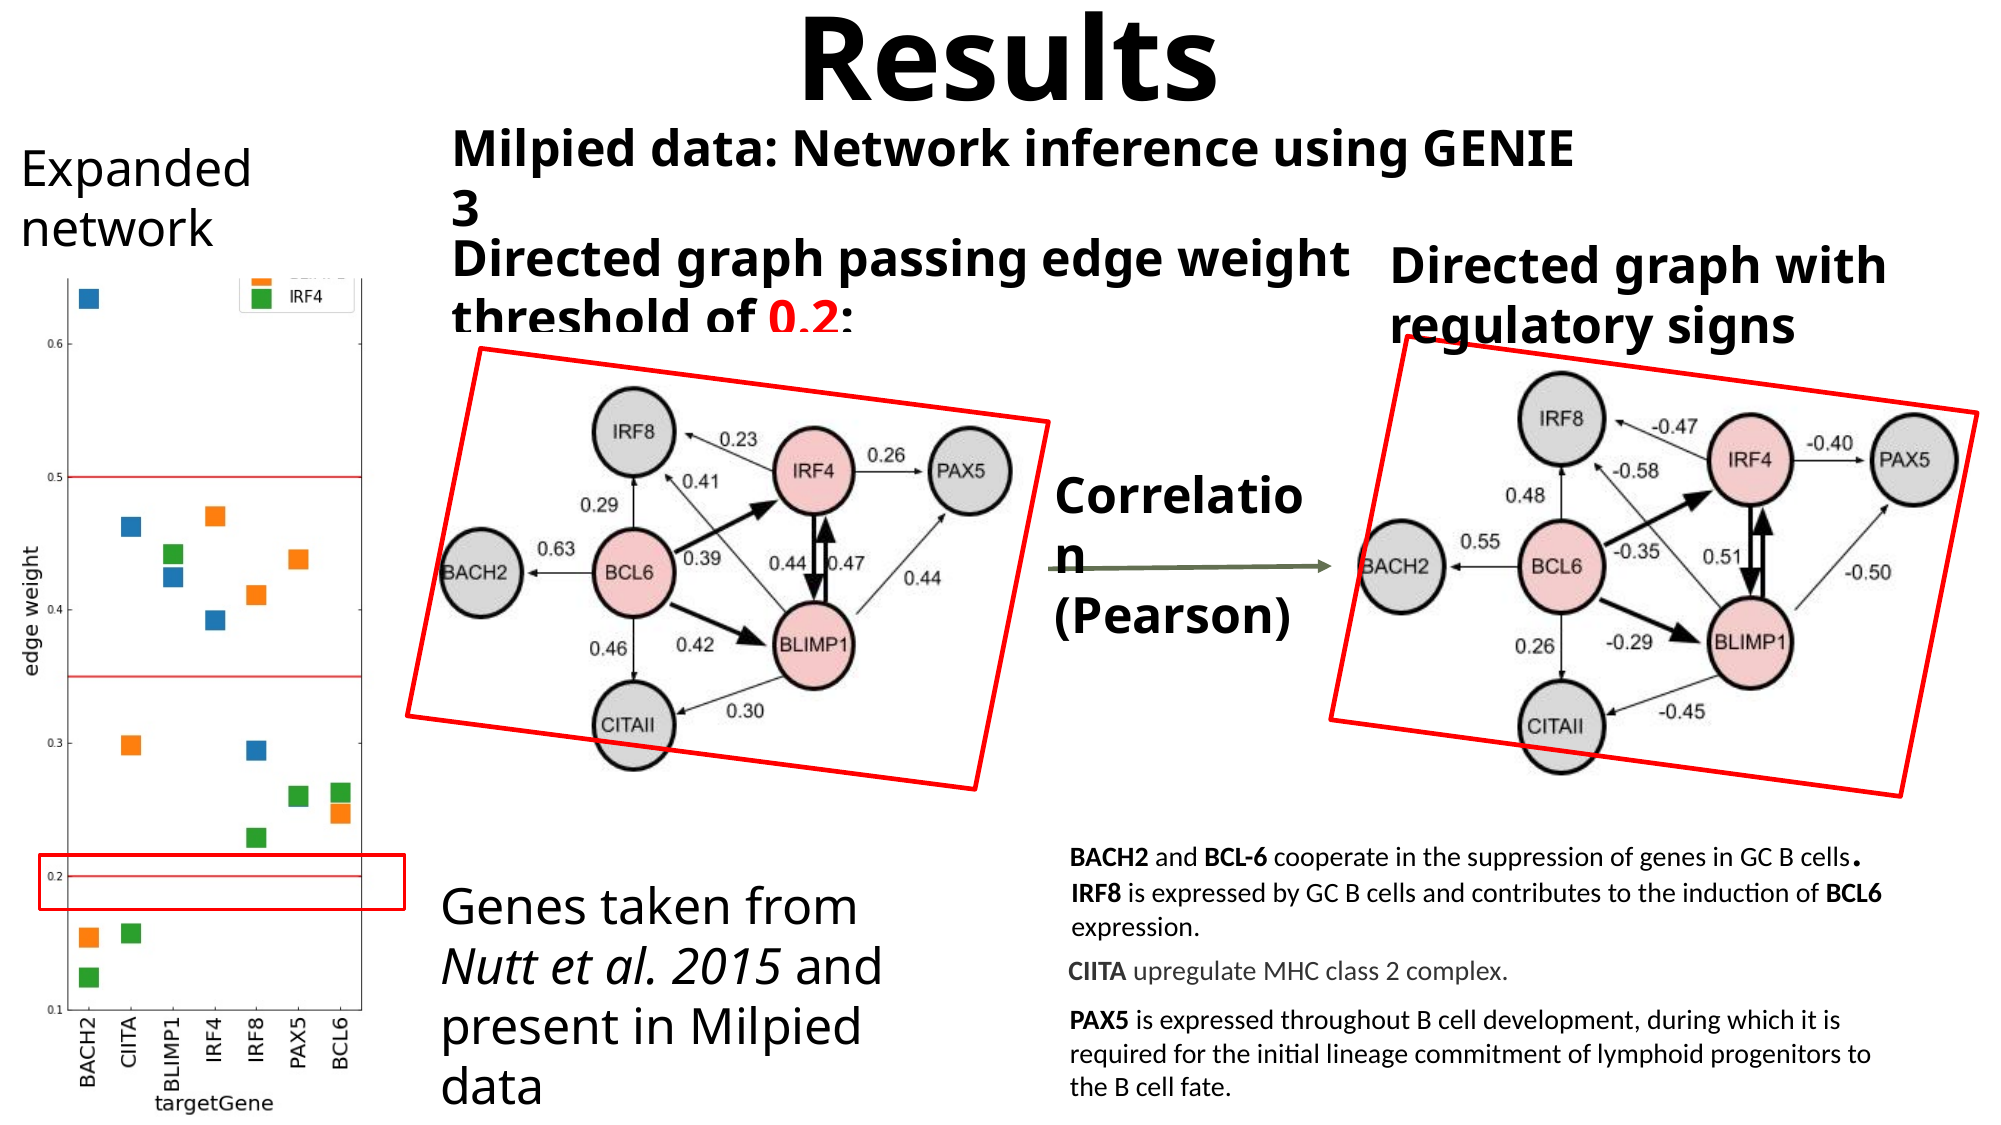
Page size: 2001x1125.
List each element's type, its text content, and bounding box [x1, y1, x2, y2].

text_box Directed graph with regulatory signs [1369, 213, 1932, 434]
picture [1334, 410, 1974, 793]
picture [1330, 723, 1872, 796]
picture [1330, 344, 1385, 605]
text_box IRF8 is expressed by GC B cells and contributes to the induction of BCL6 expression. [1051, 854, 1981, 963]
text_box Correlation (Pearson) [1034, 443, 1350, 664]
text_box Directed graph passing edge weight threshold of 0.2: [431, 206, 1444, 429]
picture [1330, 664, 1339, 705]
text_box Results [775, 0, 1244, 58]
text_box Results [896, 48, 919, 58]
text_box Expanded network [0, 116, 432, 279]
picture [1904, 344, 2000, 796]
picture [41, 857, 399, 908]
text_box Results [823, 31, 845, 54]
text_box Milpied data: Network inference using GENIE 3 [431, 96, 1602, 173]
text_box Genes taken from Nutt et al. 2015 and present in Milpied data [419, 854, 972, 1125]
text_box BACH2 and BCL-6 cooperate in the suppression of genes in GC B cells. [1049, 796, 2000, 898]
text_box PAX5 is expressed throughout B cell development, during which it is required for the initial lineage commitment of lymphoid progenitors to the B cell fate. [1049, 981, 2000, 1123]
text_box CIITA upregulate MHC class 2 complex. [1048, 932, 1897, 1007]
picture [411, 352, 1035, 786]
picture [20, 279, 1035, 1125]
